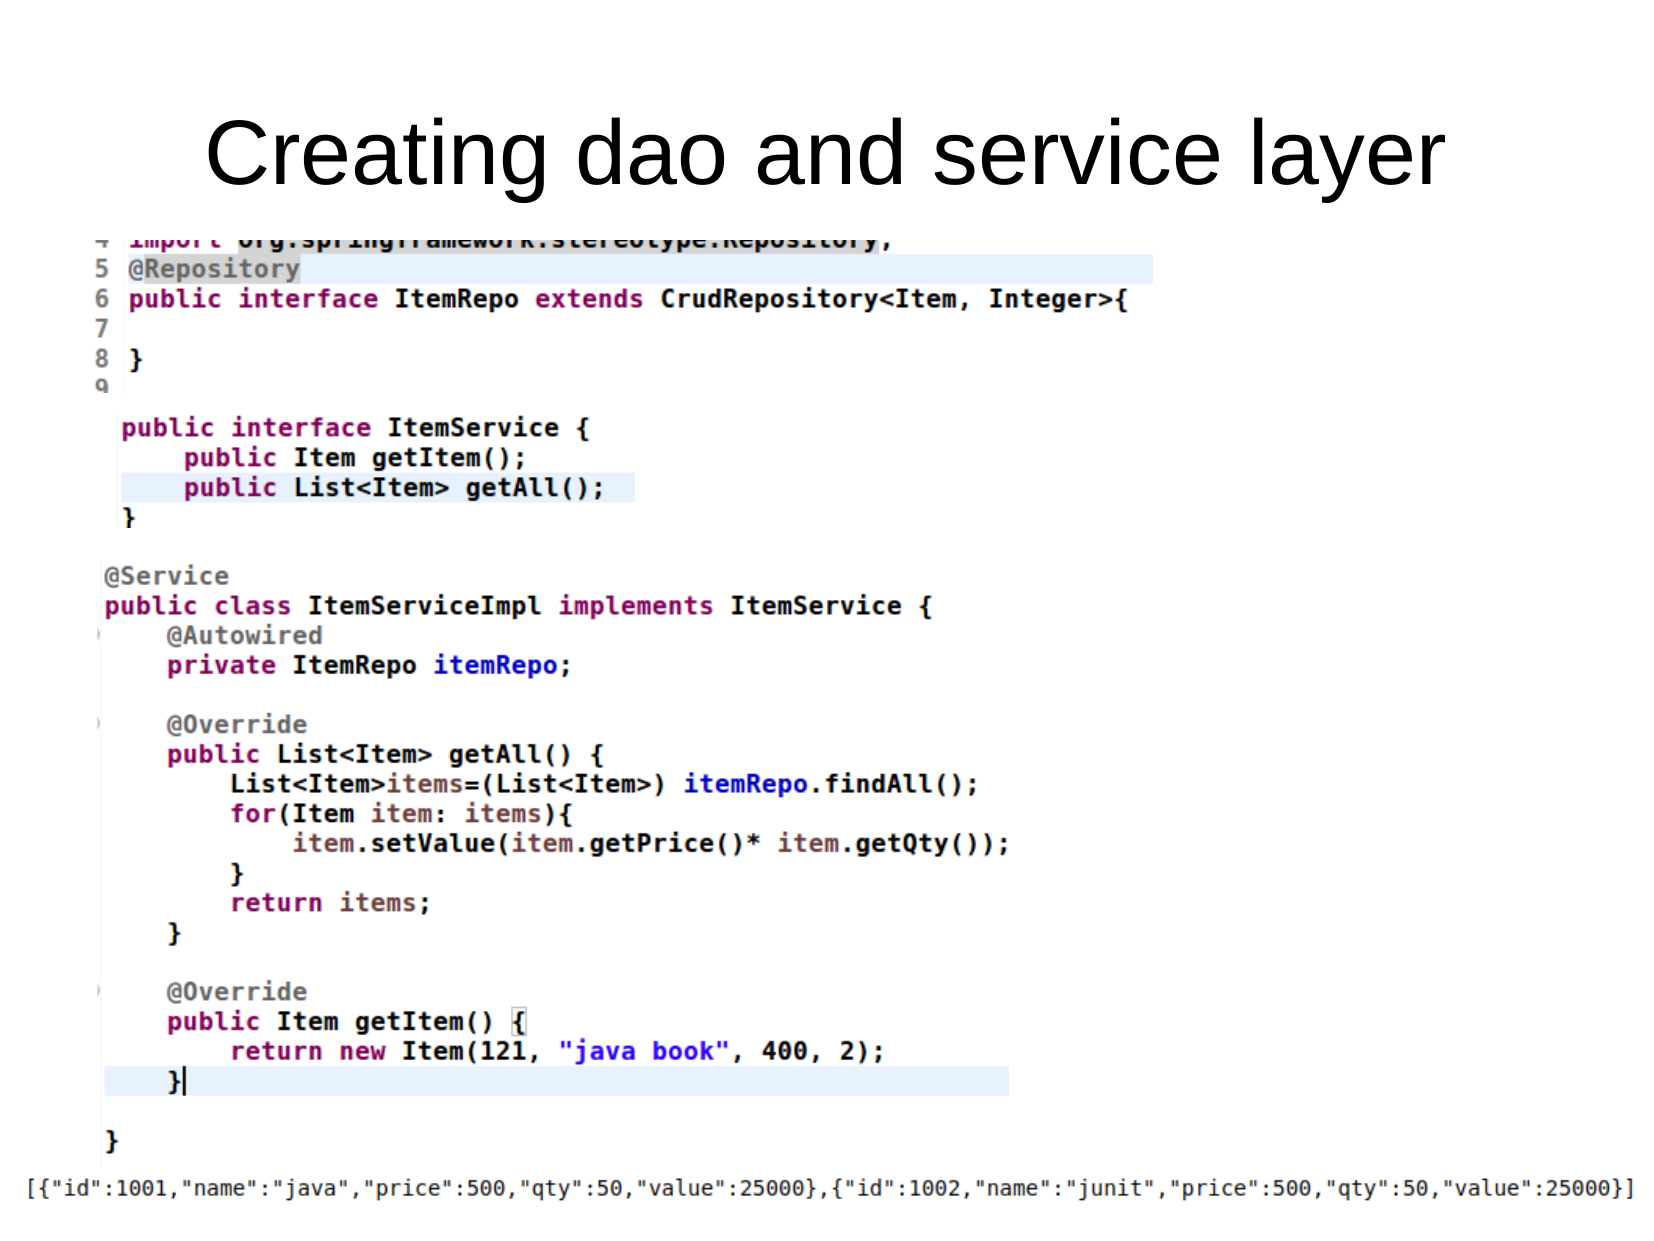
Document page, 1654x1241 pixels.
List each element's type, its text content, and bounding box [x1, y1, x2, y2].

picture [93, 240, 1153, 393]
picture [28, 560, 1654, 1213]
title Creating dao and service layer [82, 49, 1571, 257]
picture [106, 413, 635, 528]
